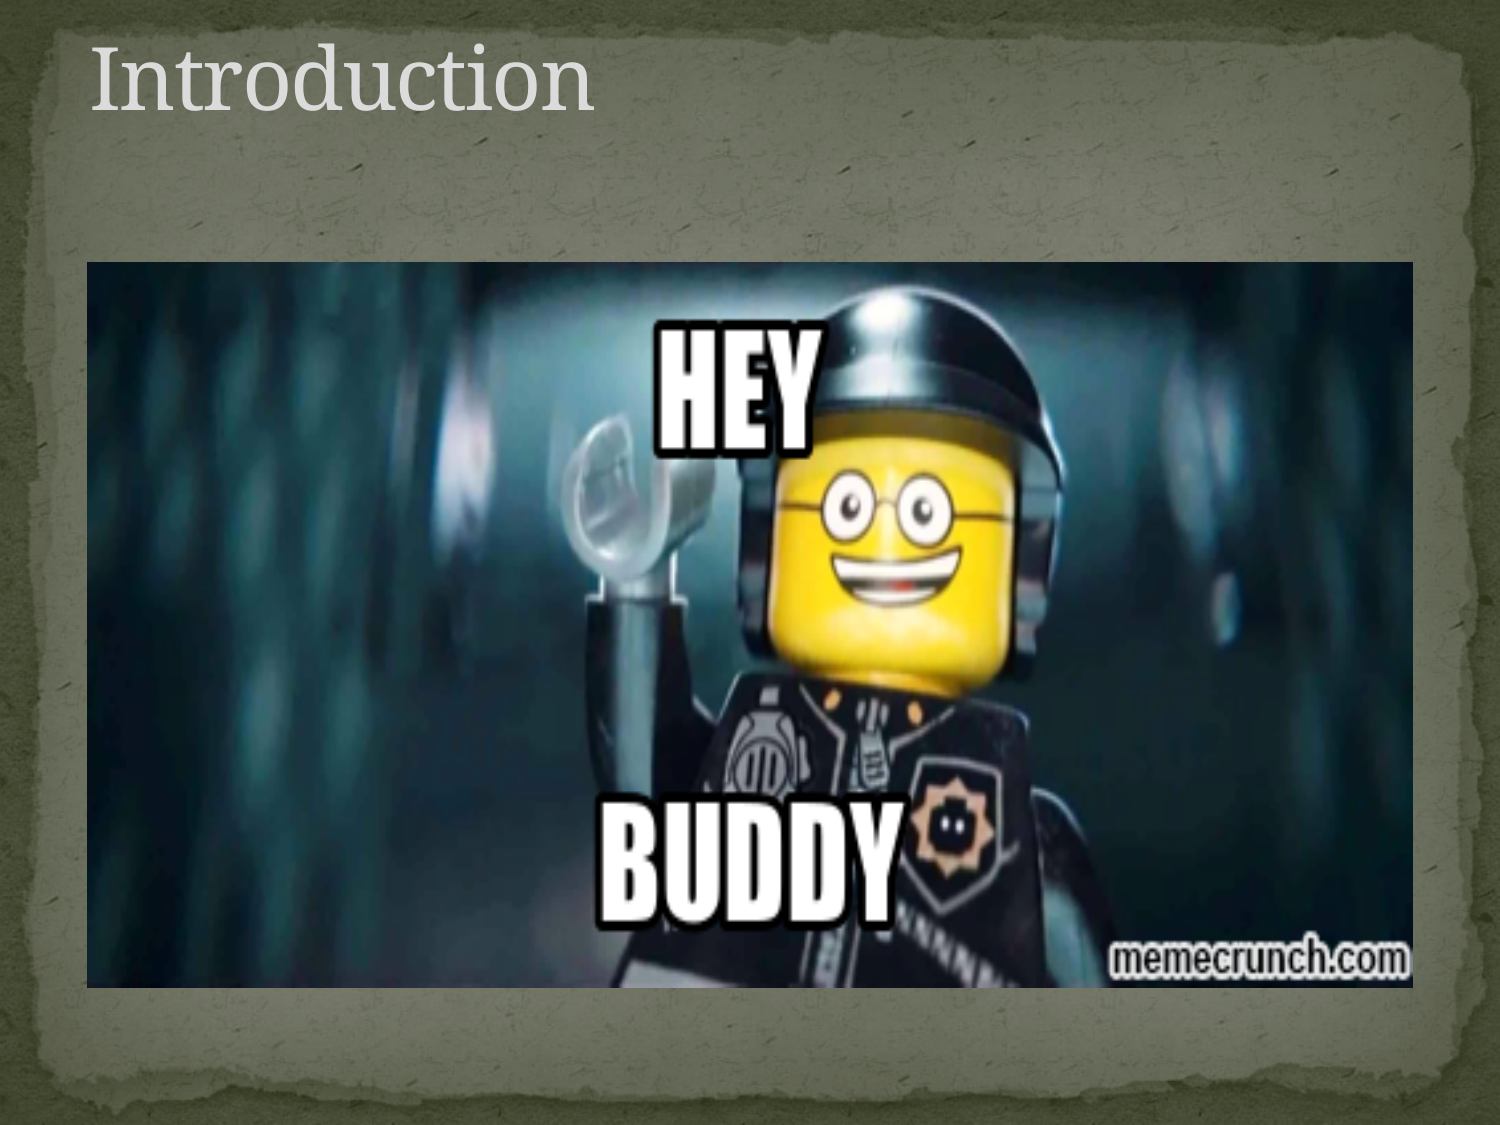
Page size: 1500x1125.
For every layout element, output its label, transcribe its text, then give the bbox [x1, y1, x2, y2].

title Introduction [75, 0, 1425, 136]
picture [0, 0, 1500, 1125]
